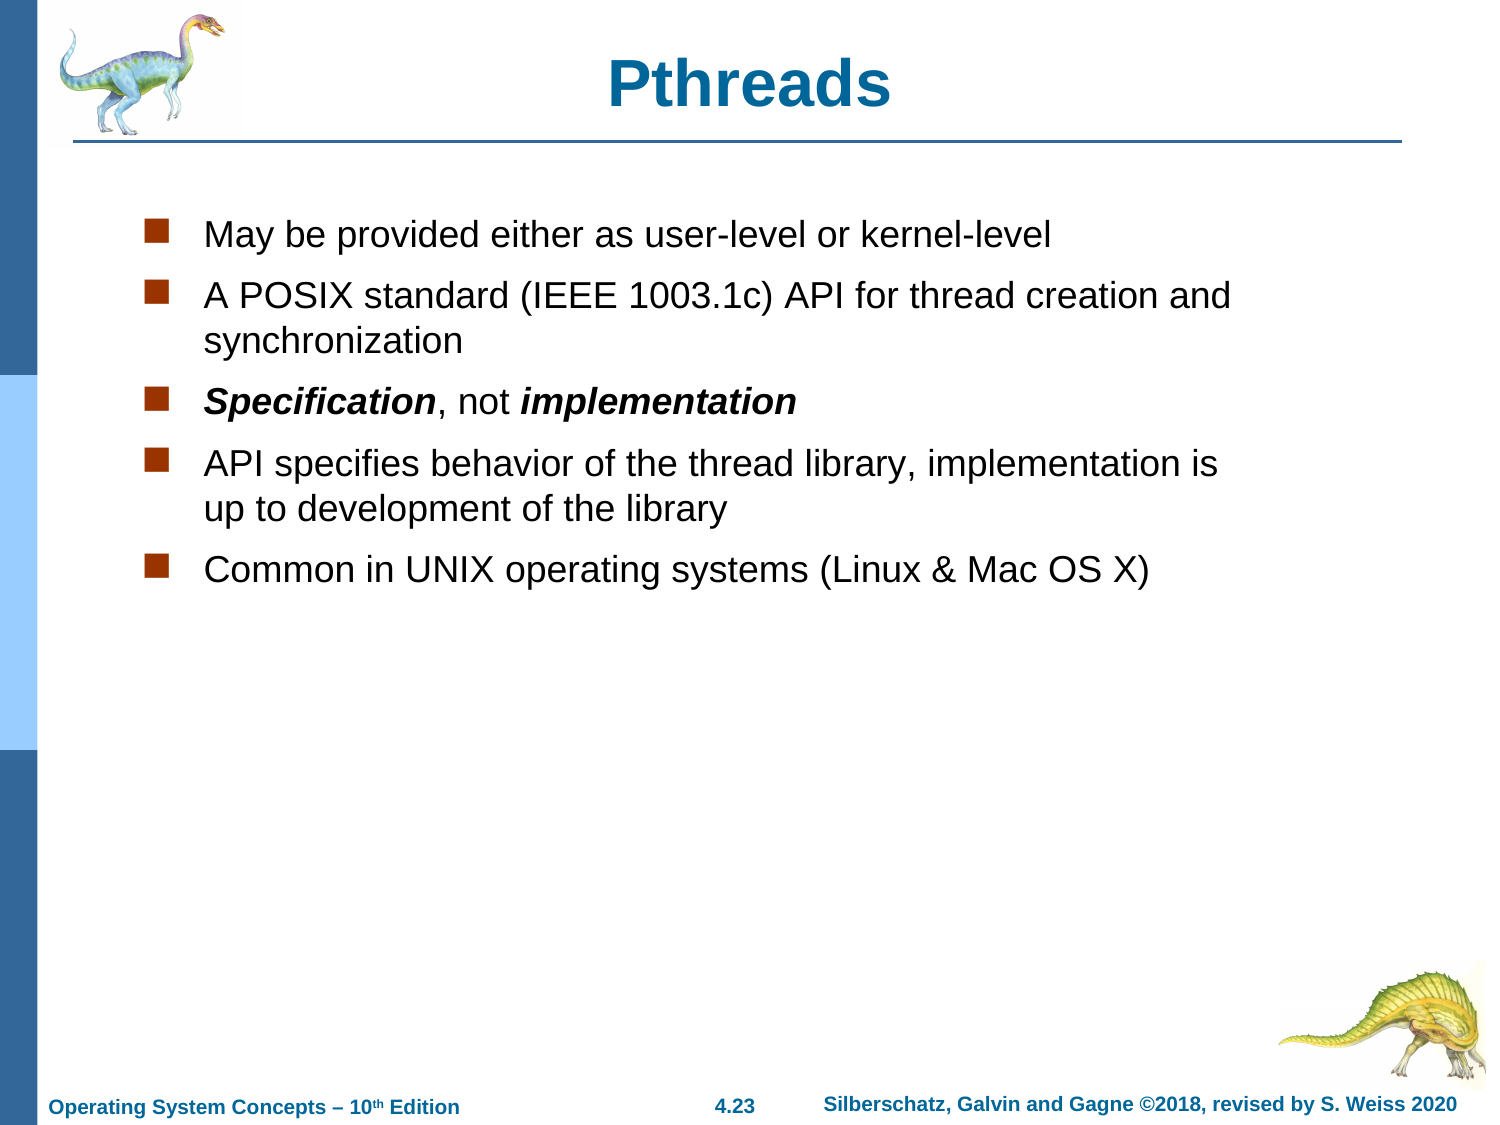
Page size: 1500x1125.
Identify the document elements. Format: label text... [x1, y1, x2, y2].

picture [1275, 959, 1486, 1090]
title Pthreads [75, 33, 1426, 128]
picture [1140, 1096, 1148, 1101]
picture [46, 0, 243, 149]
list May be provided either as user-level or kernel-level A POSIX standard (IEEE 1003.1c) API for thread creation and synchronization Specification, not implementation API specifies behavior of the thread library, implementation is up to development of the library Common in UNIX operating systems (Linux & Mac OS X) [132, 202, 1284, 935]
